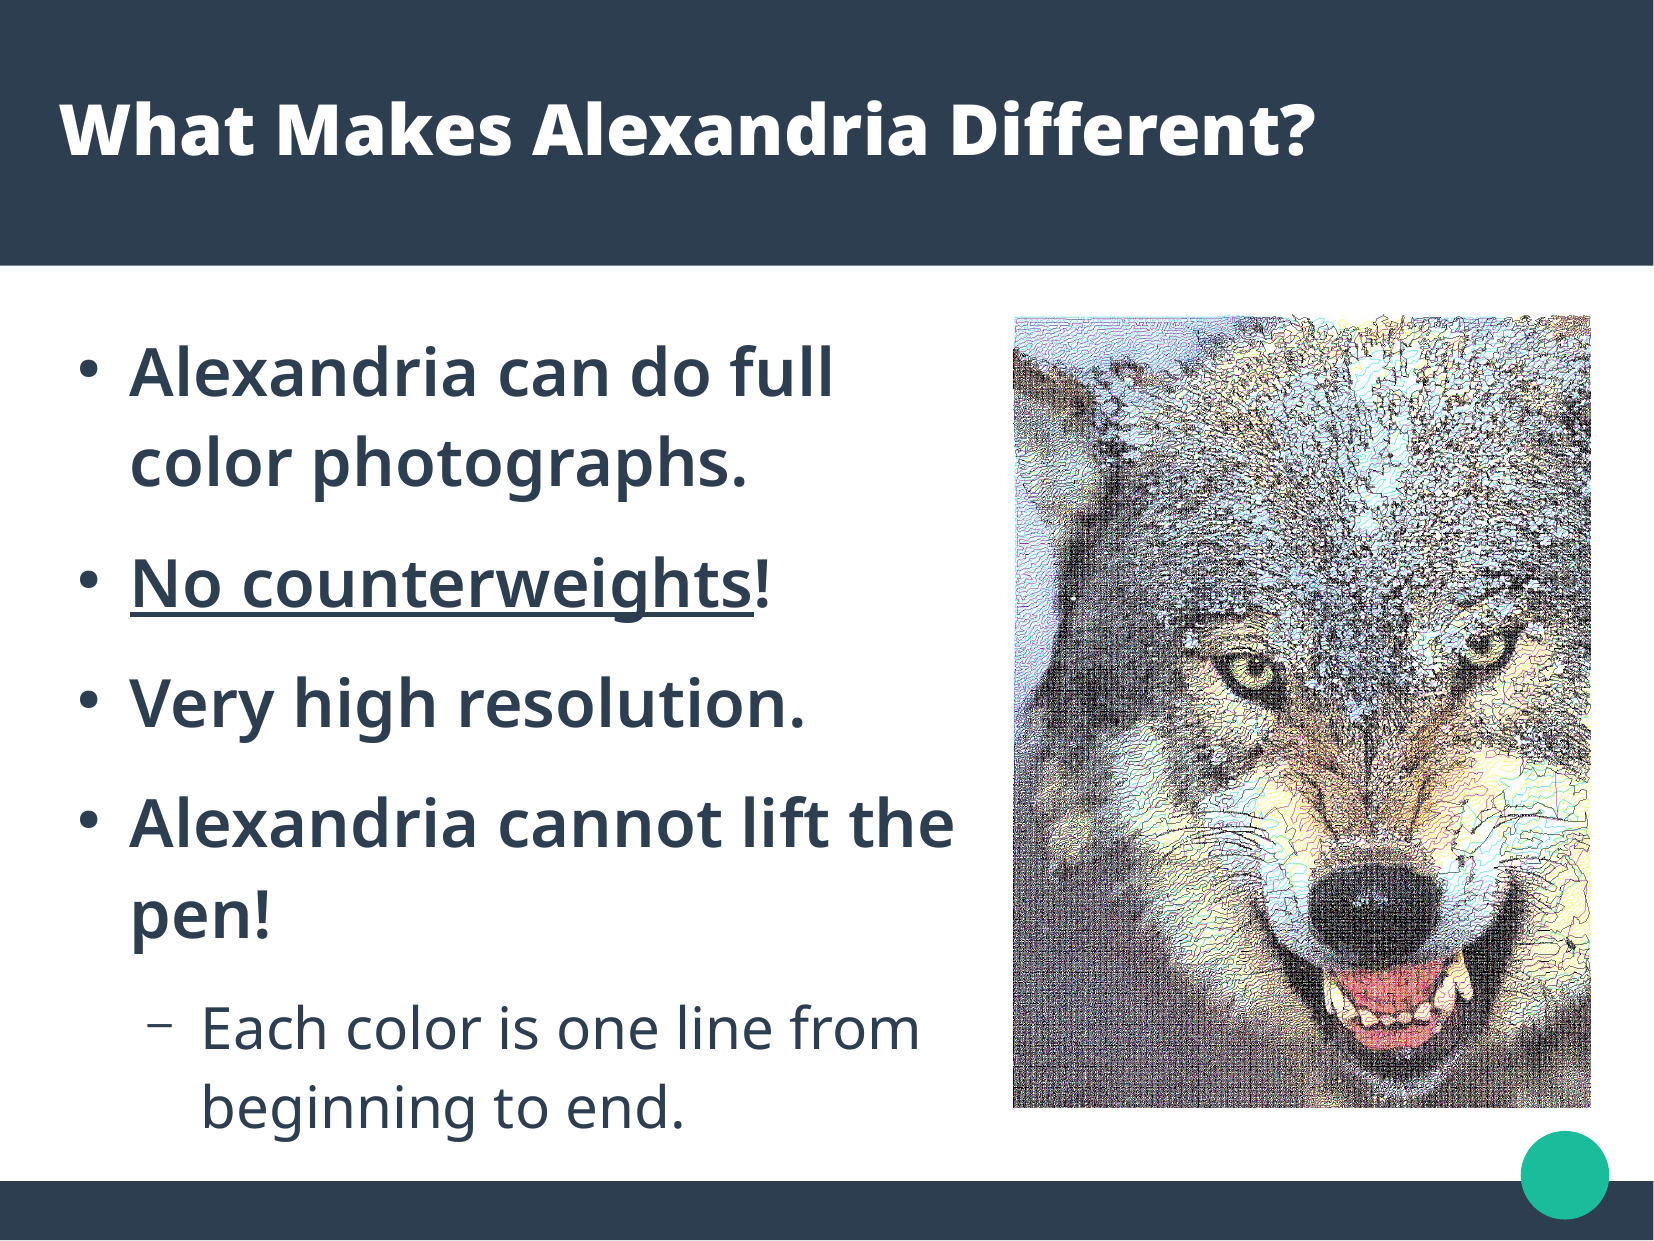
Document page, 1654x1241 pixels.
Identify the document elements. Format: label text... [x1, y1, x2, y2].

list Alexandria can do full color photographs. No counterweights! Very high resolution. Alexandria cannot lift the pen! Each color is one line from beginning to end. [59, 324, 1006, 1152]
picture [1013, 314, 1591, 1108]
title What Makes Alexandria Different? [59, 49, 1595, 207]
